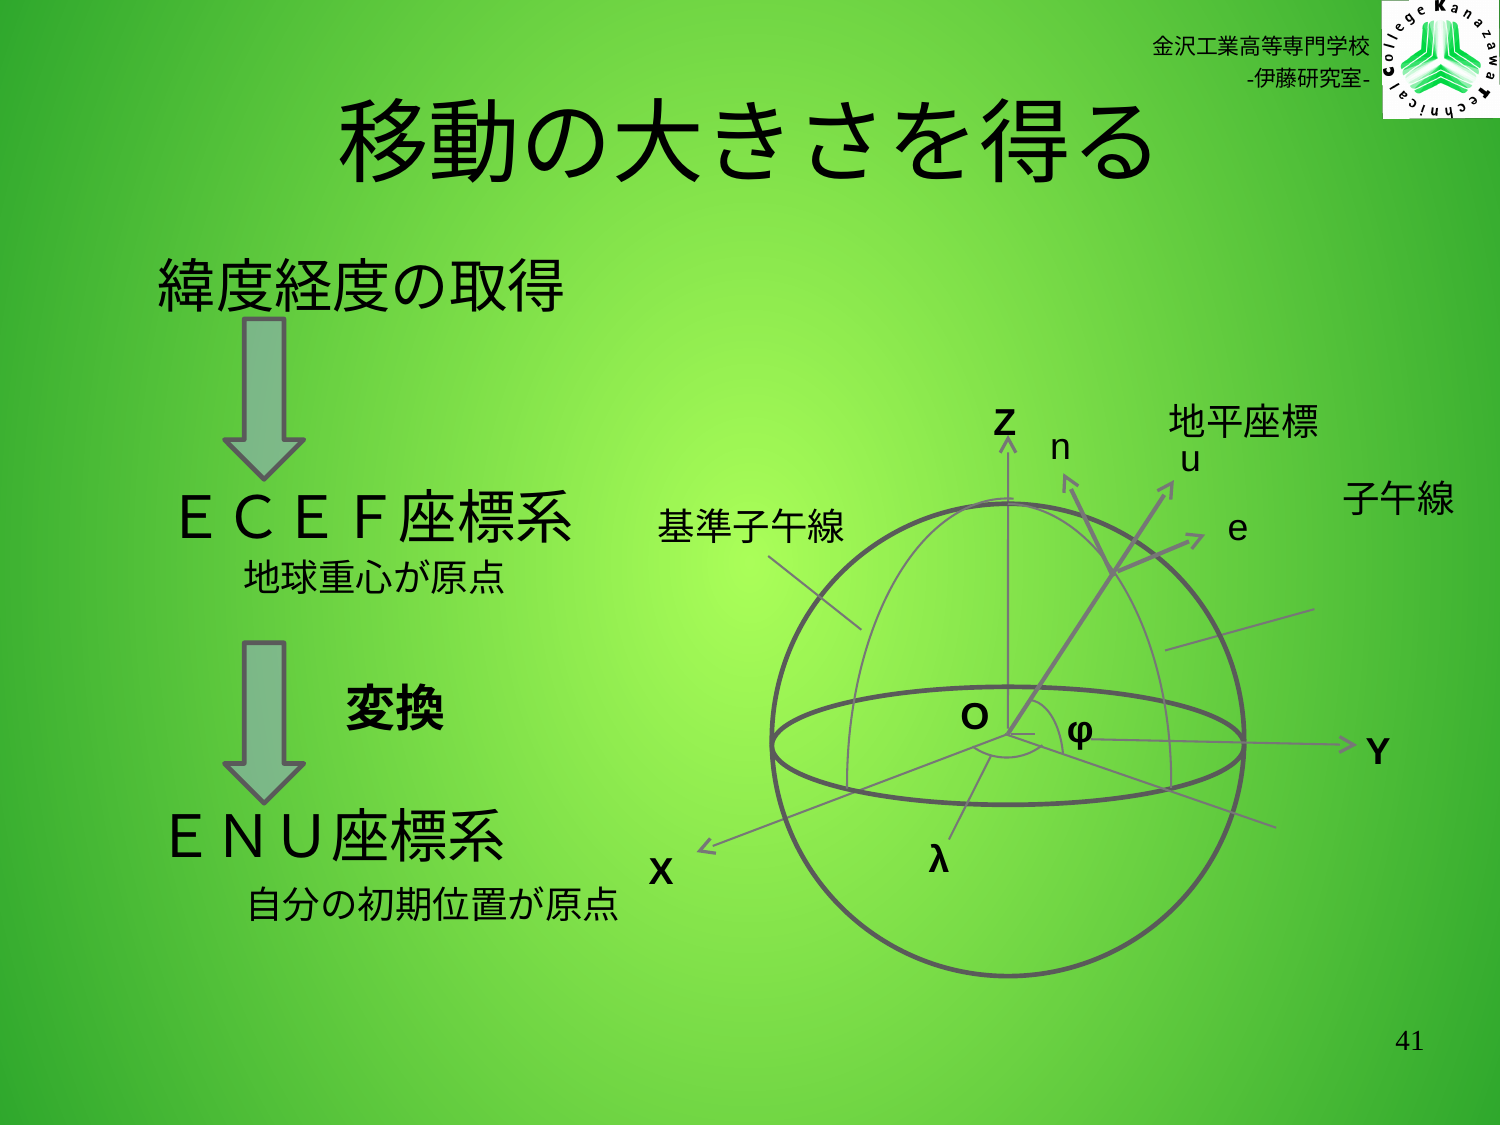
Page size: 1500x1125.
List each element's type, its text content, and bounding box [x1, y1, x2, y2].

text_box [224, 318, 304, 480]
text_box λ [913, 827, 965, 888]
text_box 緯度経度の取得 [143, 232, 579, 307]
text_box 変換 [330, 669, 465, 745]
text_box O [945, 690, 1005, 745]
text_box φ [1052, 752, 1068, 758]
text_box 地平座標 [1154, 390, 1334, 451]
text_box e [1212, 495, 1264, 556]
picture [1382, 0, 1500, 118]
title 移動の大きさを得る [75, 42, 1426, 229]
text_box ＥＣＥＦ座標系 [151, 472, 507, 558]
text_box φ [1052, 721, 1061, 751]
text_box u [1186, 451, 1195, 469]
text_box 基準子午線 [642, 495, 861, 556]
text_box Y [1350, 719, 1406, 780]
text_box 自分の初期位置が原点 [230, 873, 634, 934]
text_box O [985, 737, 1005, 745]
text_box φ [1052, 698, 1109, 758]
text_box n [1035, 414, 1086, 475]
text_box [224, 642, 304, 804]
text_box Z [978, 390, 1032, 451]
text_box u [1165, 451, 1216, 486]
text_box X [633, 839, 689, 900]
text_box ＥＮＵ座標系 [141, 791, 467, 877]
text_box 子午線 [1327, 468, 1470, 528]
text_box 地球重心が原点 [228, 546, 520, 607]
